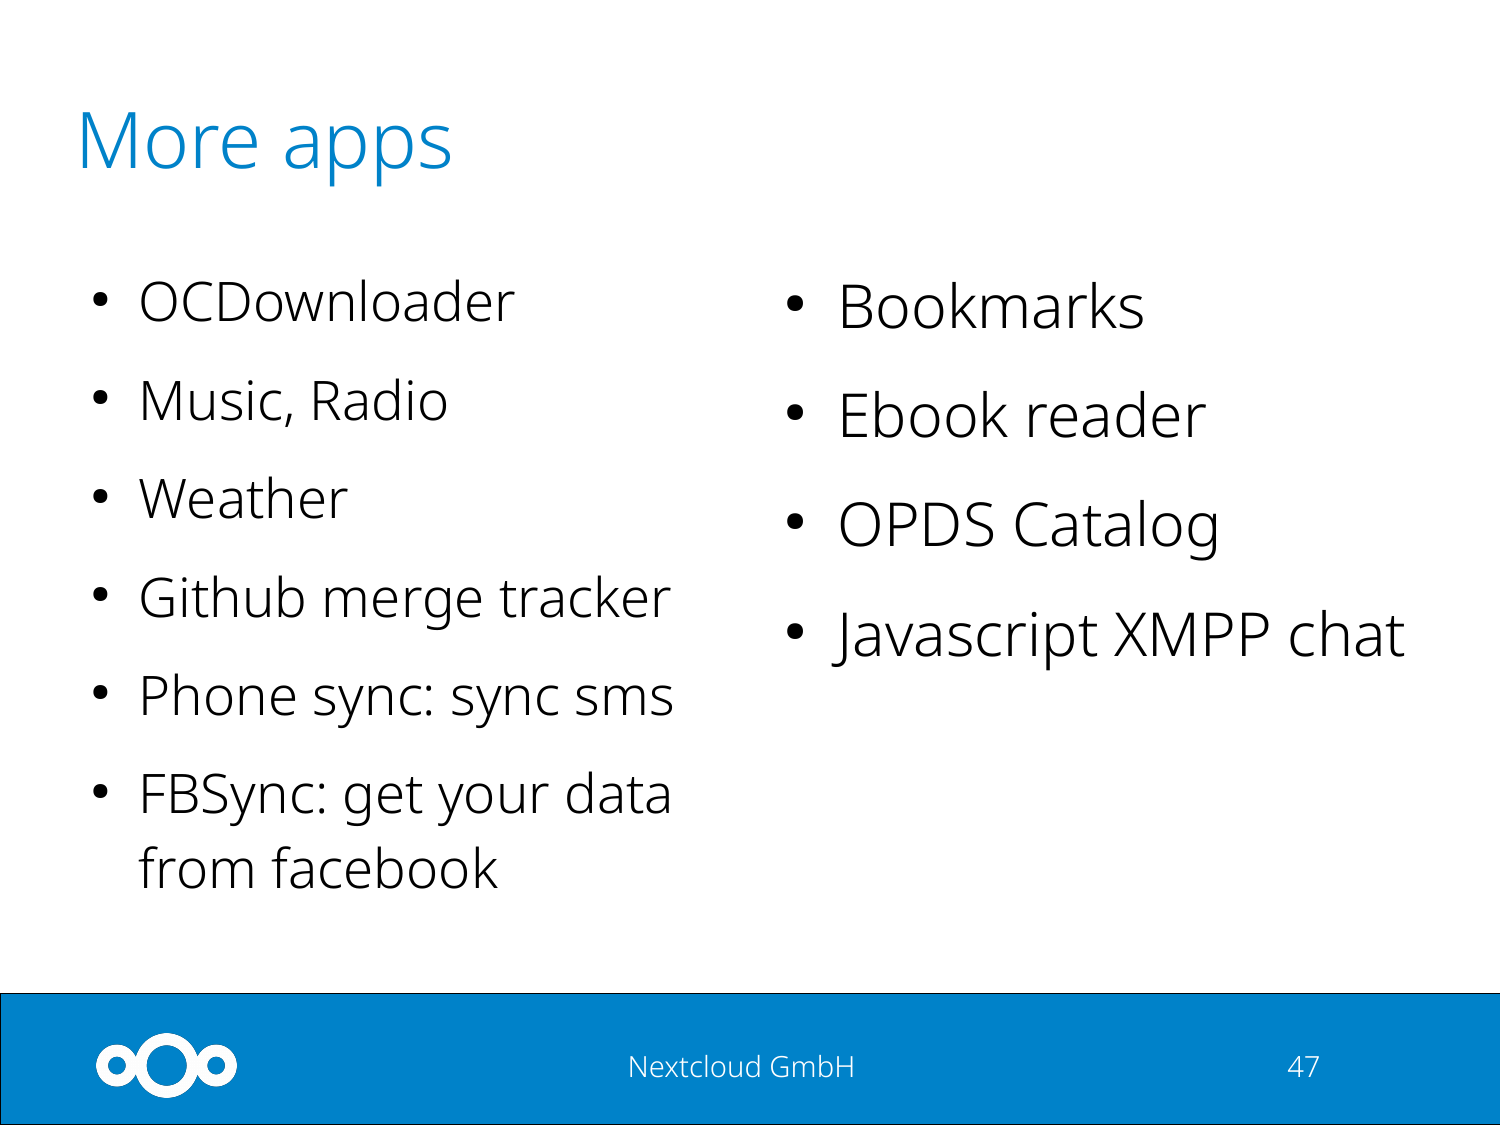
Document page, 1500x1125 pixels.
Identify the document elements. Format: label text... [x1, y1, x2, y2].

list OCDownloader Music, Radio Weather Github merge tracker Phone sync: sync sms FBSync: get your data from facebook [74, 263, 734, 916]
title More apps [74, 44, 1425, 233]
list Bookmarks Ebook reader OPDS Catalog Javascript XMPP chat [766, 263, 1426, 916]
picture [96, 1033, 237, 1098]
